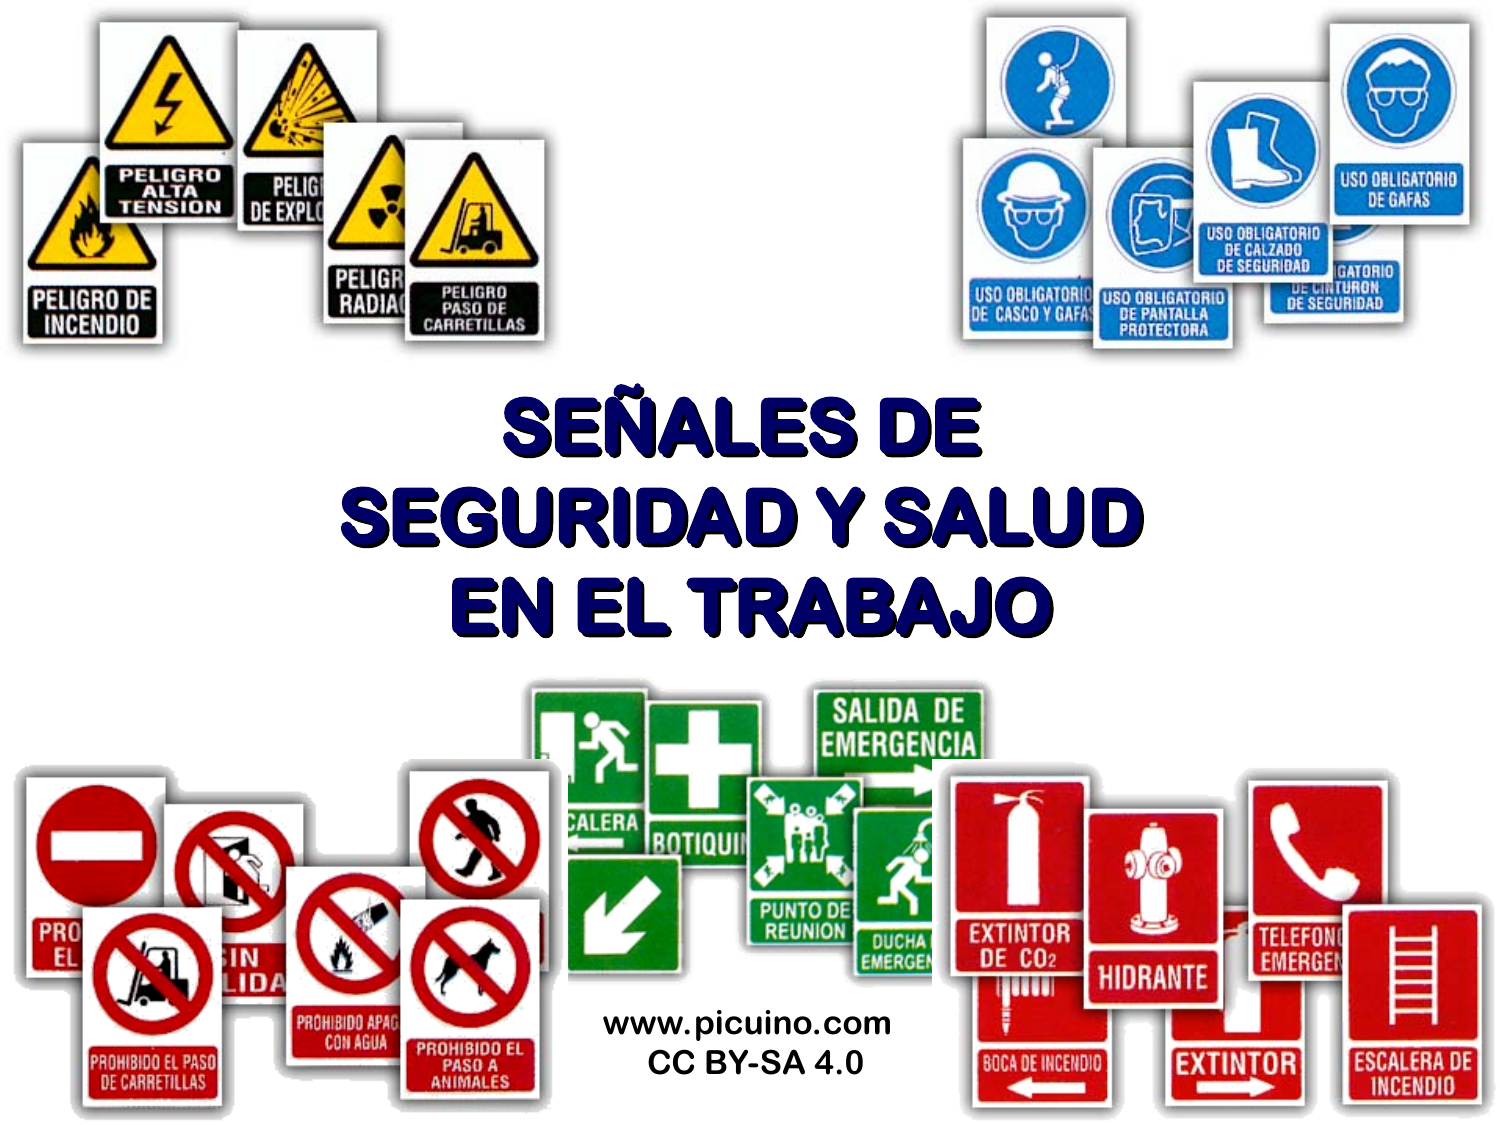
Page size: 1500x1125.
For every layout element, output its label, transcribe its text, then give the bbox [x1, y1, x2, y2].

text_box www.picuino.com CC BY-SA 4.0 [560, 993, 951, 1095]
picture [0, 674, 1500, 1125]
picture [0, 0, 568, 366]
title SEÑALES DE SEGURIDAD Y SALUD EN EL TRABAJO [87, 374, 1413, 650]
picture [932, 0, 1500, 366]
